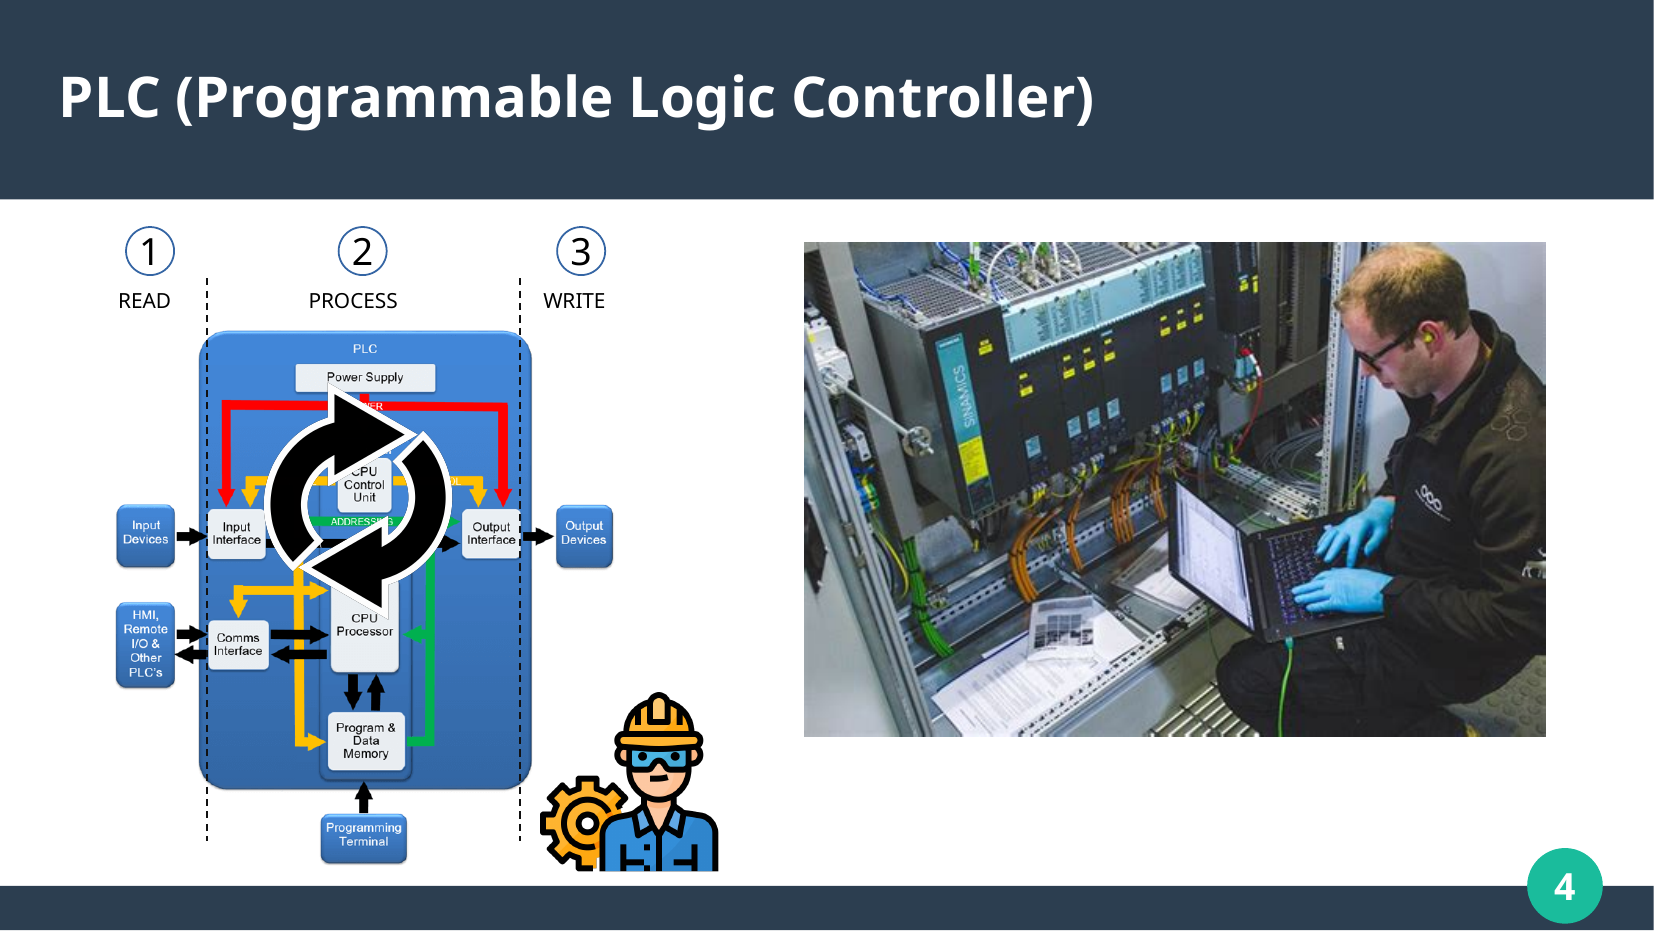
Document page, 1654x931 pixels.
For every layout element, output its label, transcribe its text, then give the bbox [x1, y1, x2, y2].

picture [112, 325, 724, 877]
text_box READ [103, 279, 191, 321]
title PLC (Programmable Logic Controller) [59, 37, 1595, 156]
text_box 2 [338, 227, 387, 276]
text_box PROCESS [233, 279, 506, 321]
text_box 3 [557, 227, 606, 276]
text_box WRITE [528, 279, 625, 321]
picture [804, 242, 1546, 737]
text_box 1 [126, 227, 175, 276]
